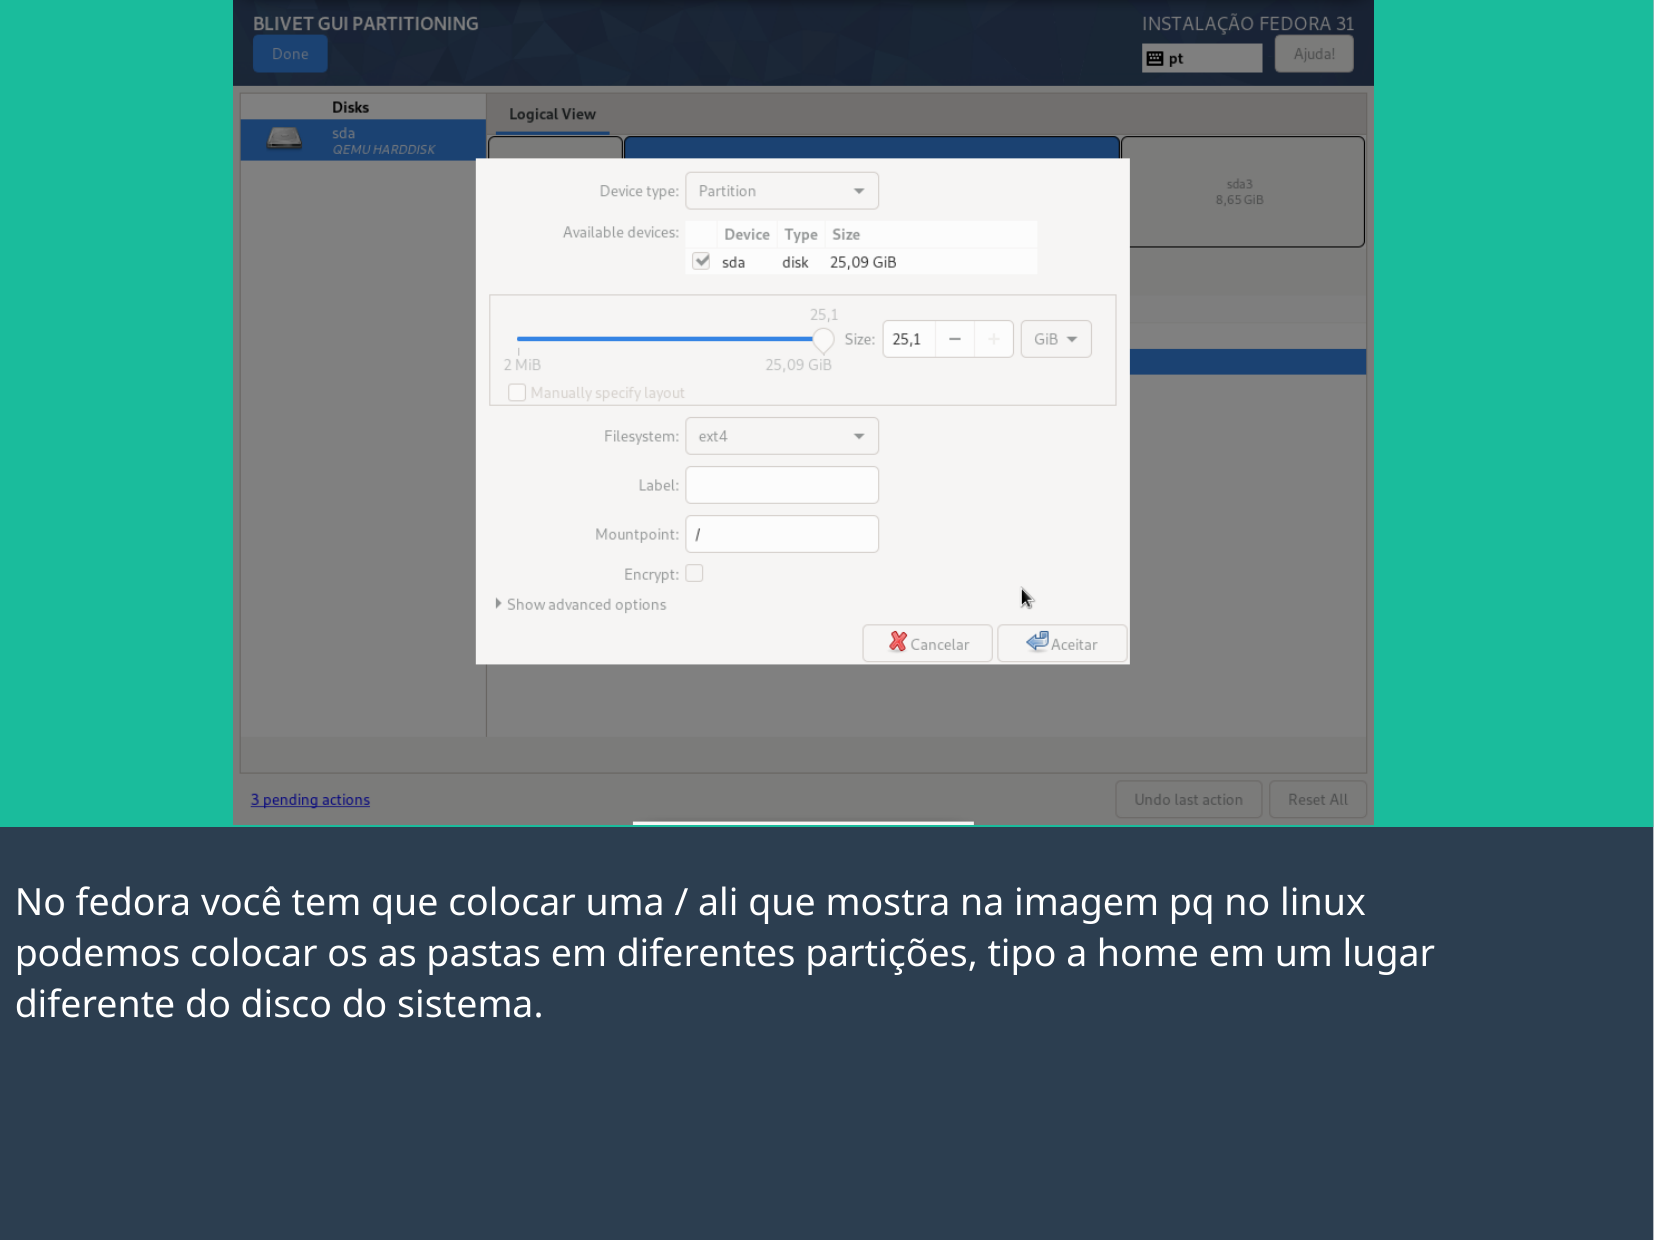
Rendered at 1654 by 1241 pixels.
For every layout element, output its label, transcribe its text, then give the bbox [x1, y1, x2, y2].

picture [233, 0, 1374, 826]
text_box No fedora você tem que colocar uma / ali que mostra na imagem pq no linux podemos colocar os as pastas em diferentes partições, tipo a home em um lugar diferente do disco do sistema. [0, 868, 1516, 1014]
